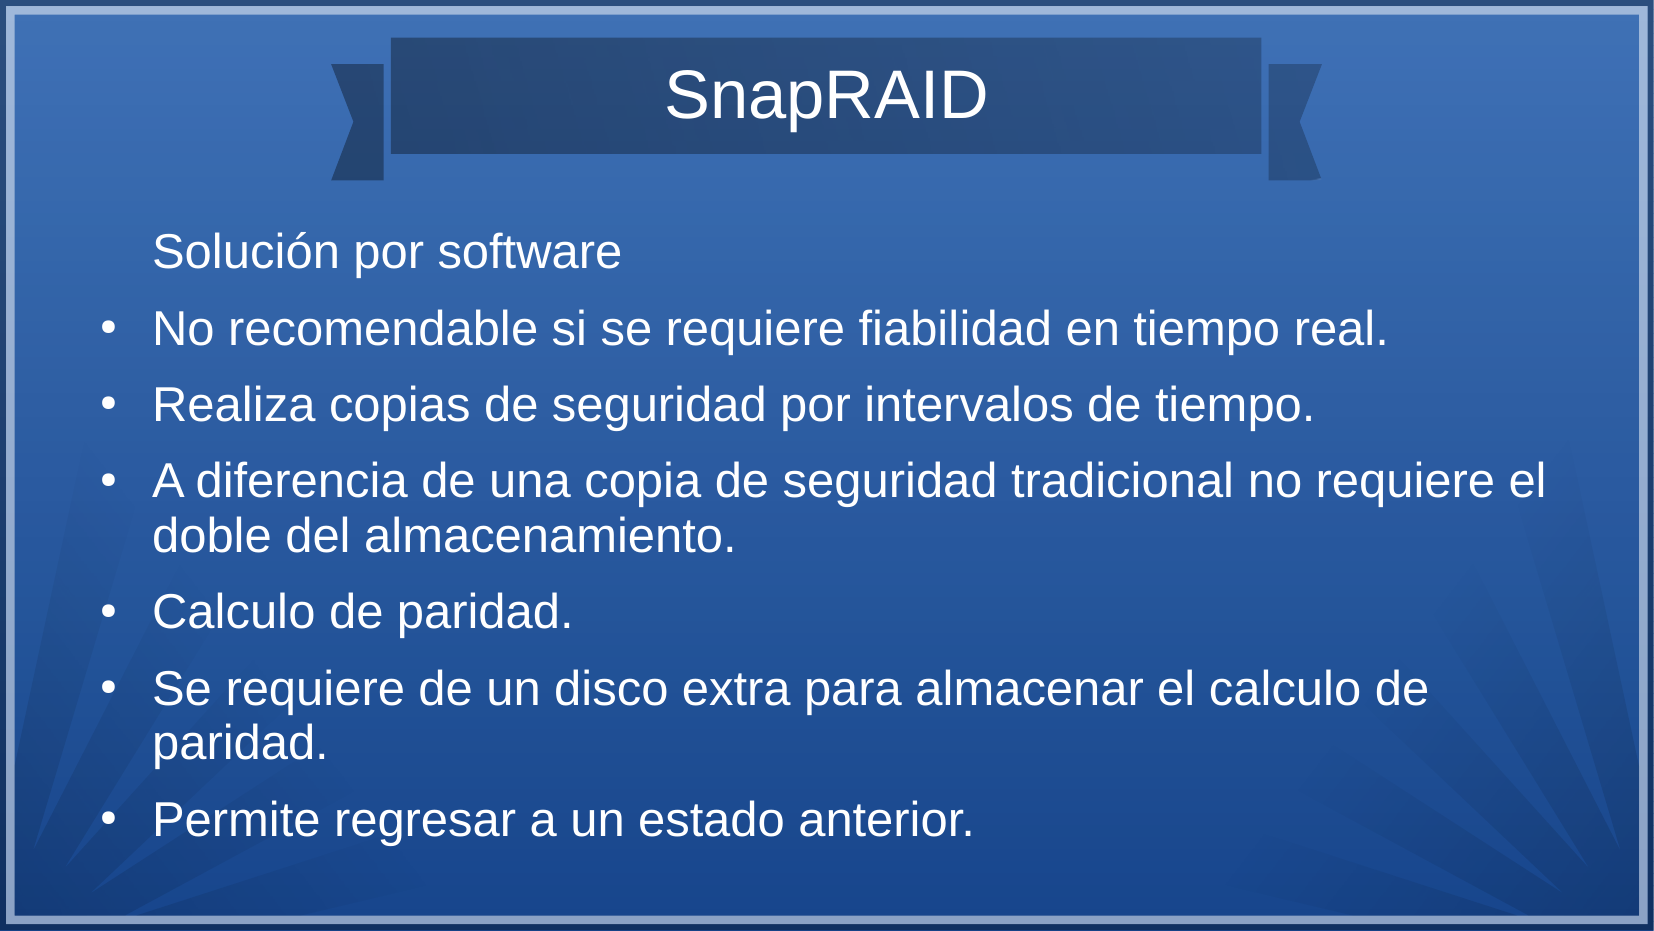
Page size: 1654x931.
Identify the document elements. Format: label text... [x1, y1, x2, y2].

list Solución por software No recomendable si se requiere fiabilidad en tiempo real. Realiza copias de seguridad por intervalos de tiempo. A diferencia de una copia de seguridad tradicional no requiere el doble del almacenamiento. Calculo de paridad. Se requiere de un disco extra para almacenar el calculo de paridad. Permite regresar a un estado anterior. [82, 224, 1571, 848]
title SnapRAID [389, 35, 1264, 154]
